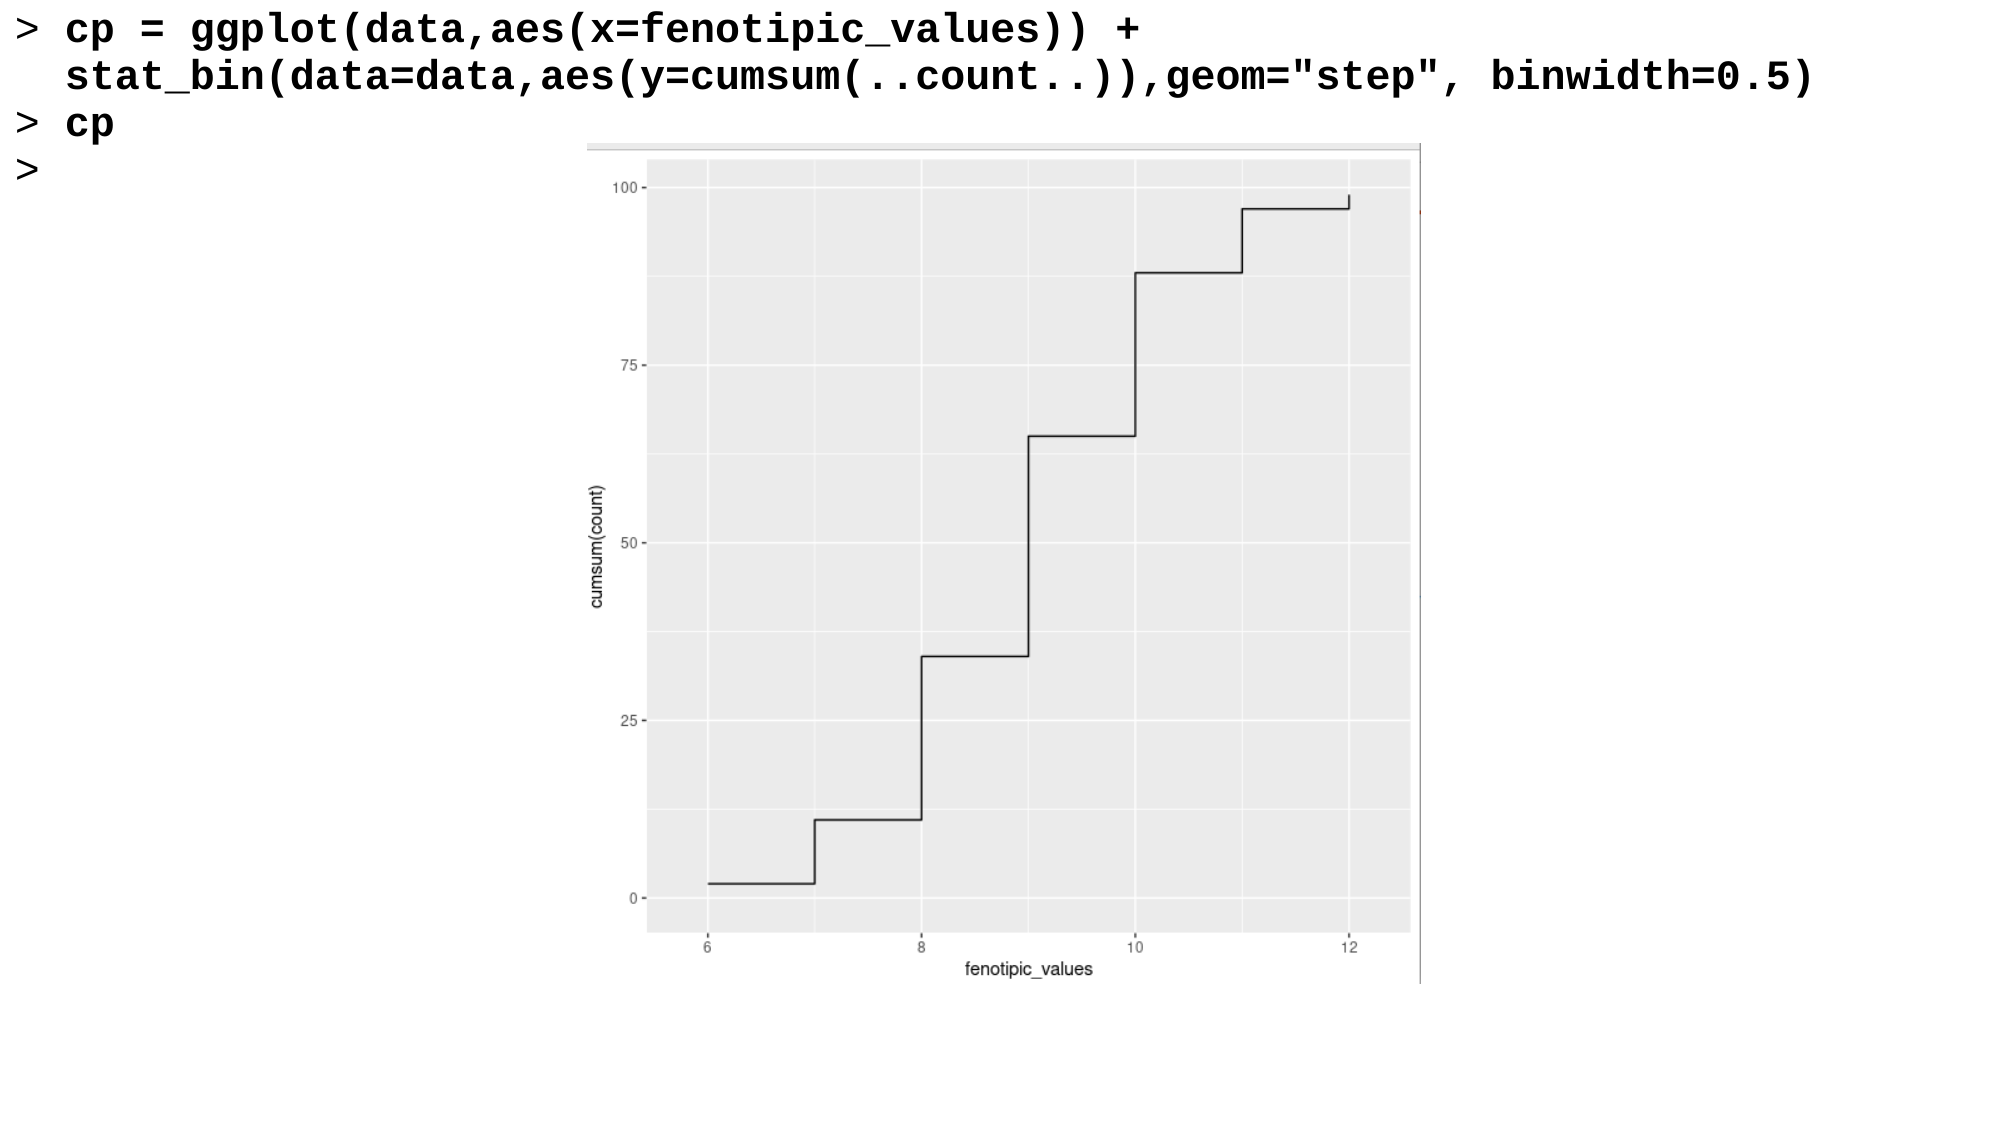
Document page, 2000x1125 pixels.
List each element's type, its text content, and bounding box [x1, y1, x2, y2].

picture [587, 143, 1421, 984]
text_box > cp = ggplot(data,aes(x=fenotipic_values)) + stat_bin(data=data,aes(y=cumsum(..count..)),geom="step", binwidth=0.5) > cp > [0, 0, 2000, 677]
